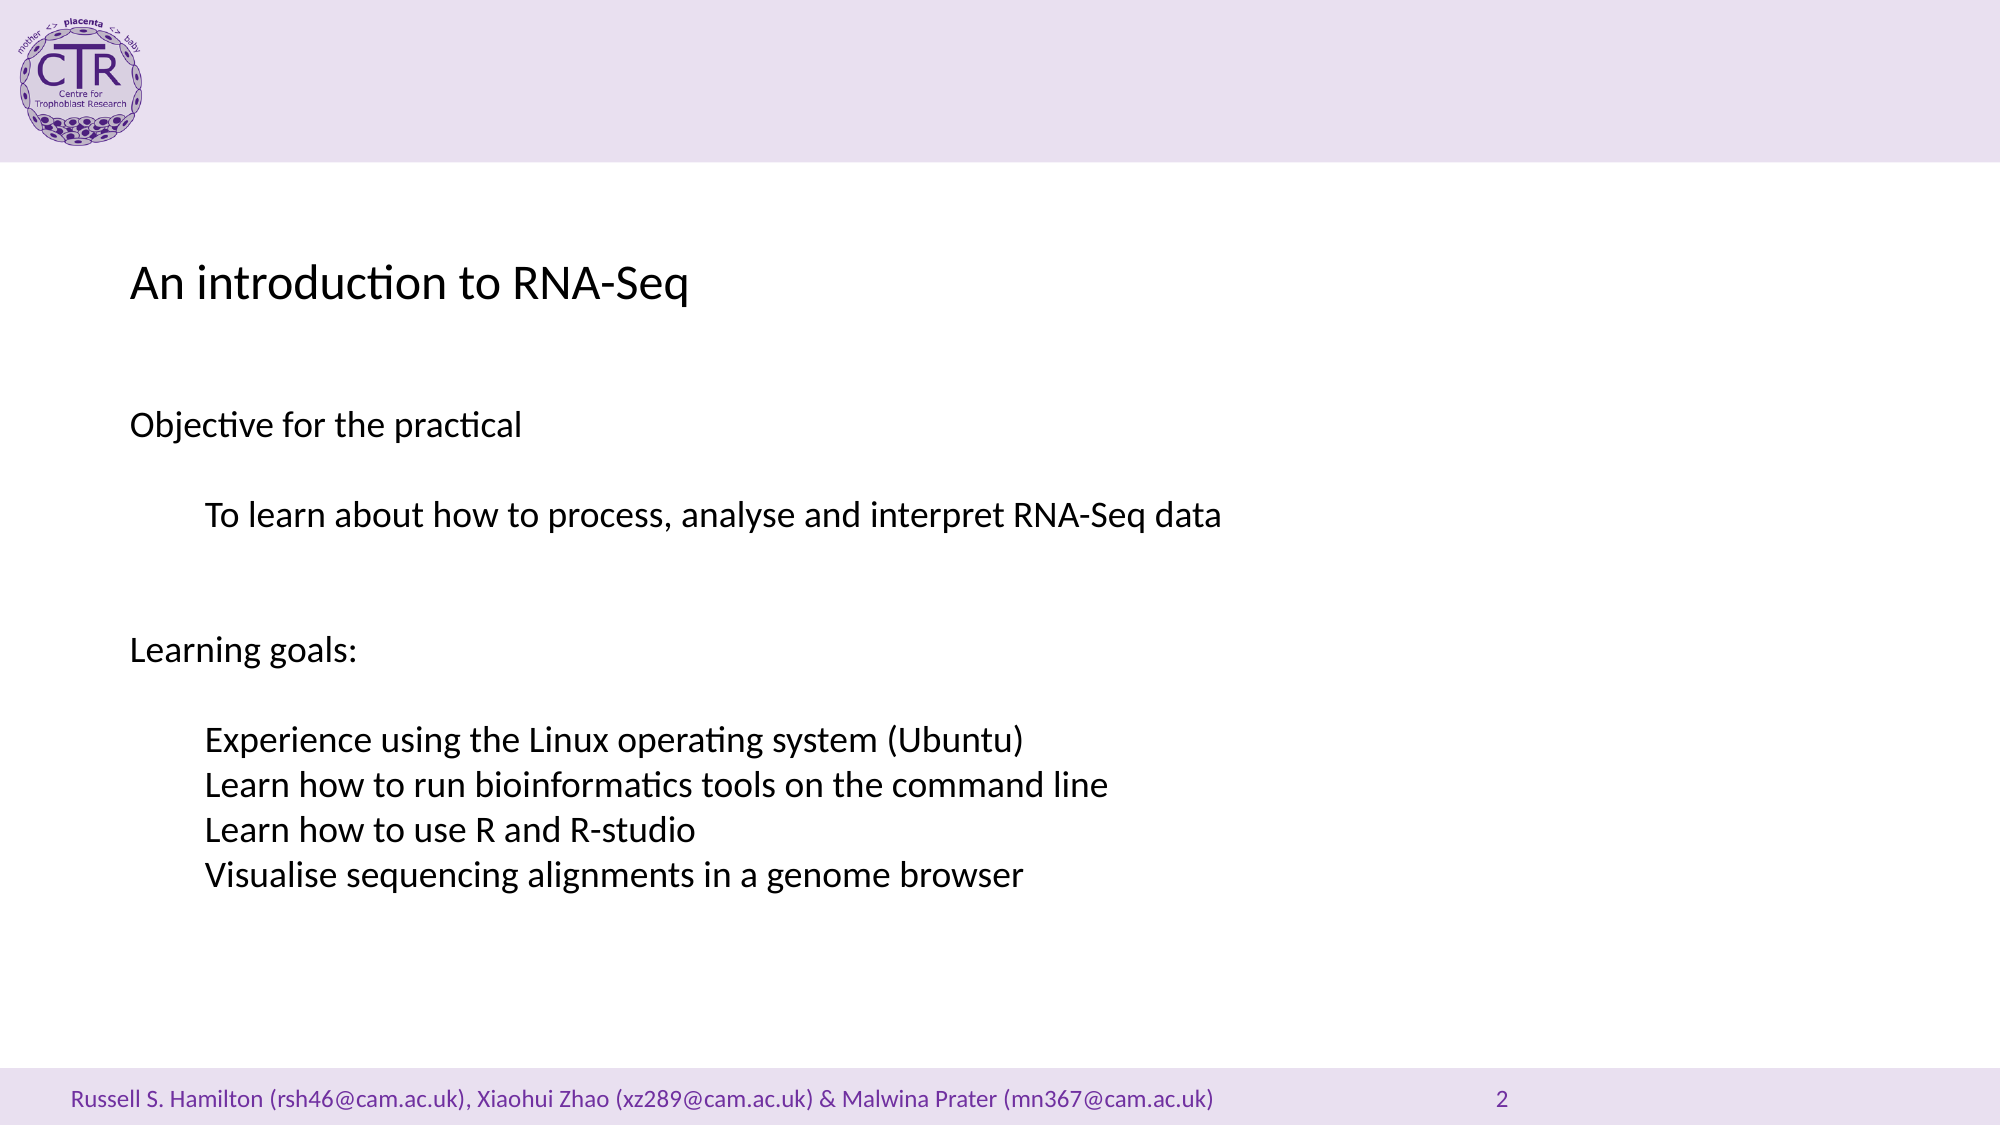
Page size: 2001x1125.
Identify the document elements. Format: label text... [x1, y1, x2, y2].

text_box An introduction to RNA-Seq Objective for the practical To learn about how to process, analyse and interpret RNA-Seq data Learning goals: Experience using the Linux operating system (Ubuntu) Learn how to run bioinformatics tools on the command line Learn how to use R and R-studio Visualise sequencing alignments in a genome browser [115, 242, 1327, 955]
text_box [0, 1068, 2000, 1125]
text_box [0, 0, 2000, 162]
text_box Russell S. Hamilton (rsh46@cam.ac.uk), Xiaohui Zhao (xz289@cam.ac.uk) & Malwina Prater (mn367@cam.ac.uk) 2 [56, 1075, 1910, 1120]
